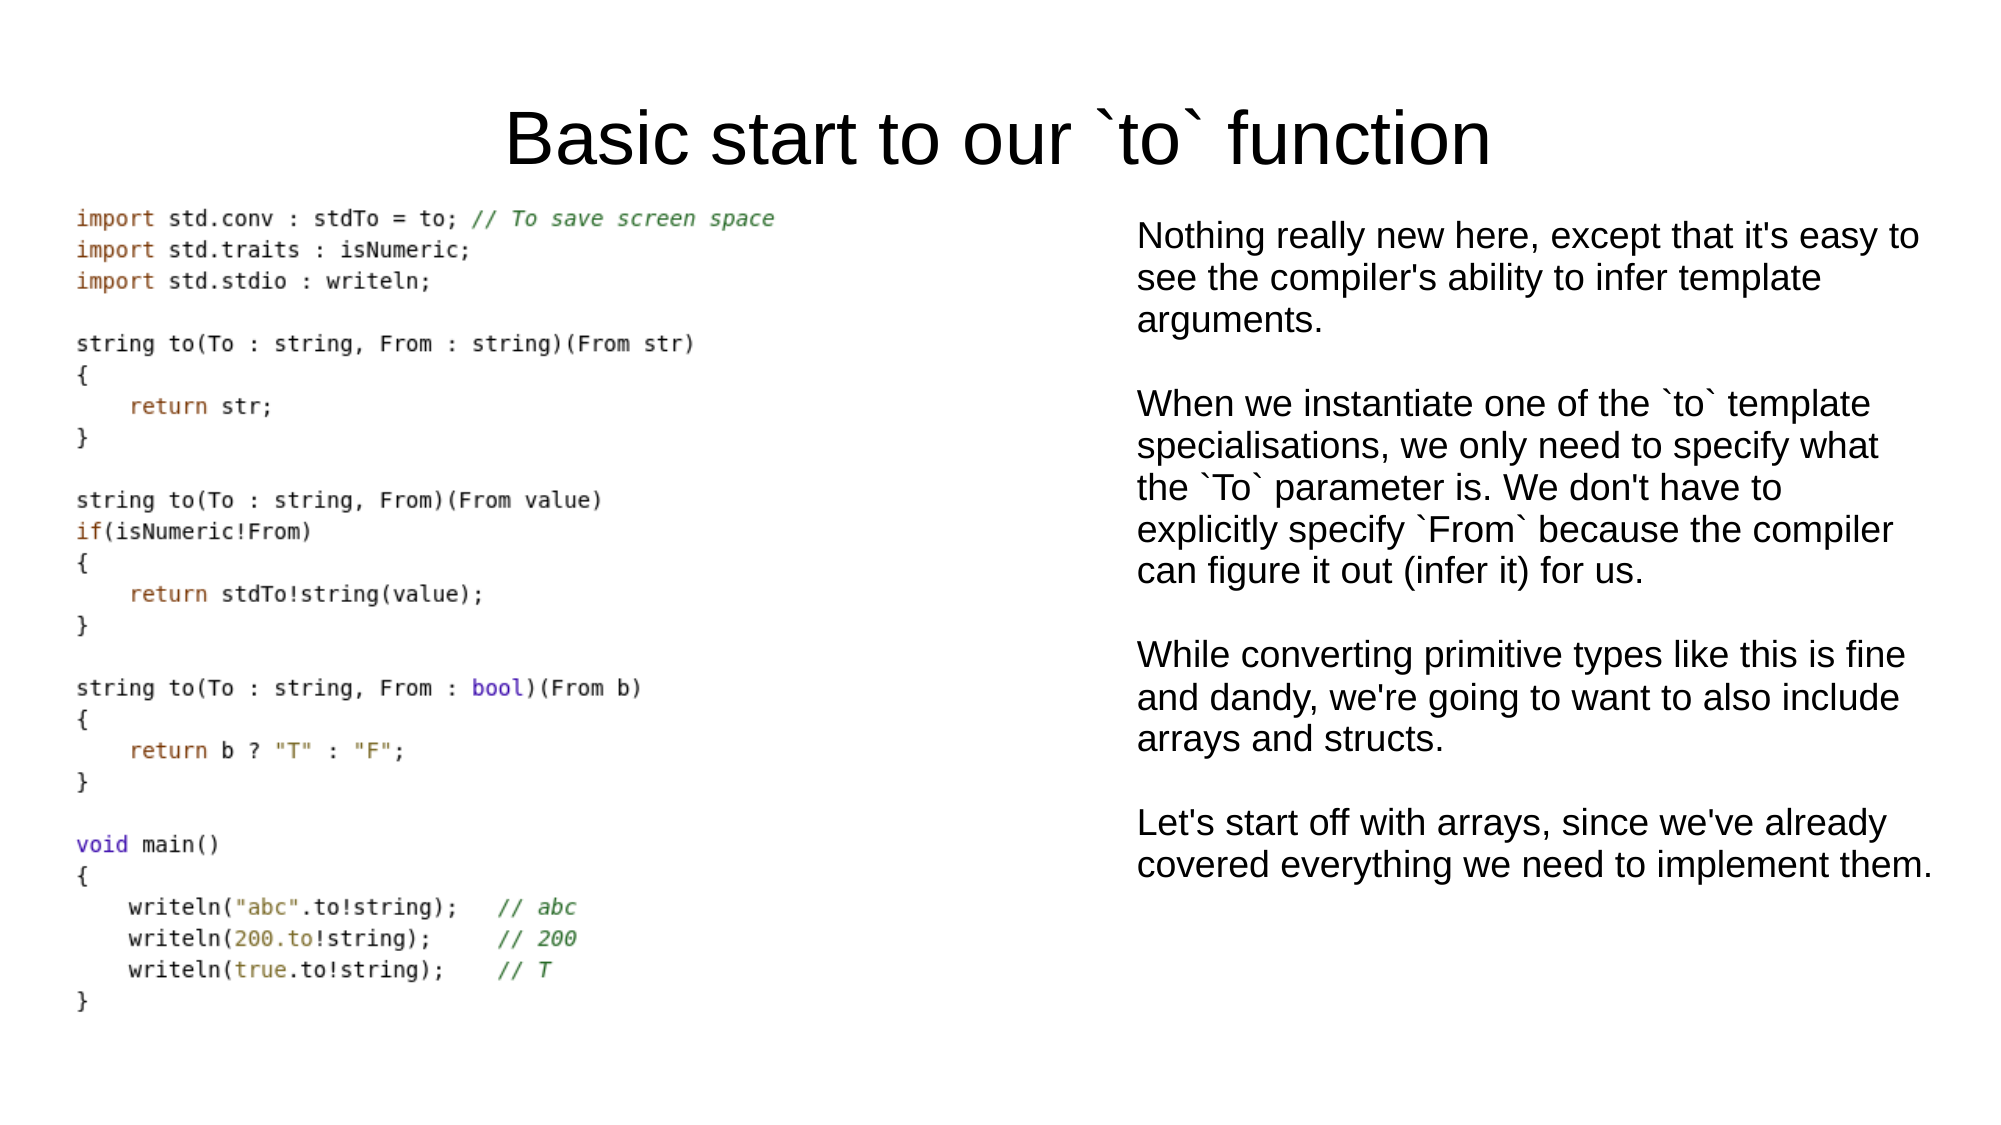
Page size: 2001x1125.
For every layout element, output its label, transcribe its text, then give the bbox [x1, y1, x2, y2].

picture [70, 206, 1093, 1023]
text_box Nothing really new here, except that it's easy to see the compiler's ability to infer template arguments. When we instantiate one of the `to` template specialisations, we only need to specify what the `To` parameter is. We don't have to explicitly specify `From` because the compiler can figure it out (infer it) for us. While converting primitive types like this is fine and dandy, we're going to want to also include arrays and structs. Let's start off with arrays, since we've already covered everything we need to implement them. [1122, 206, 1949, 894]
title Basic start to our `to` function [99, 44, 1900, 233]
